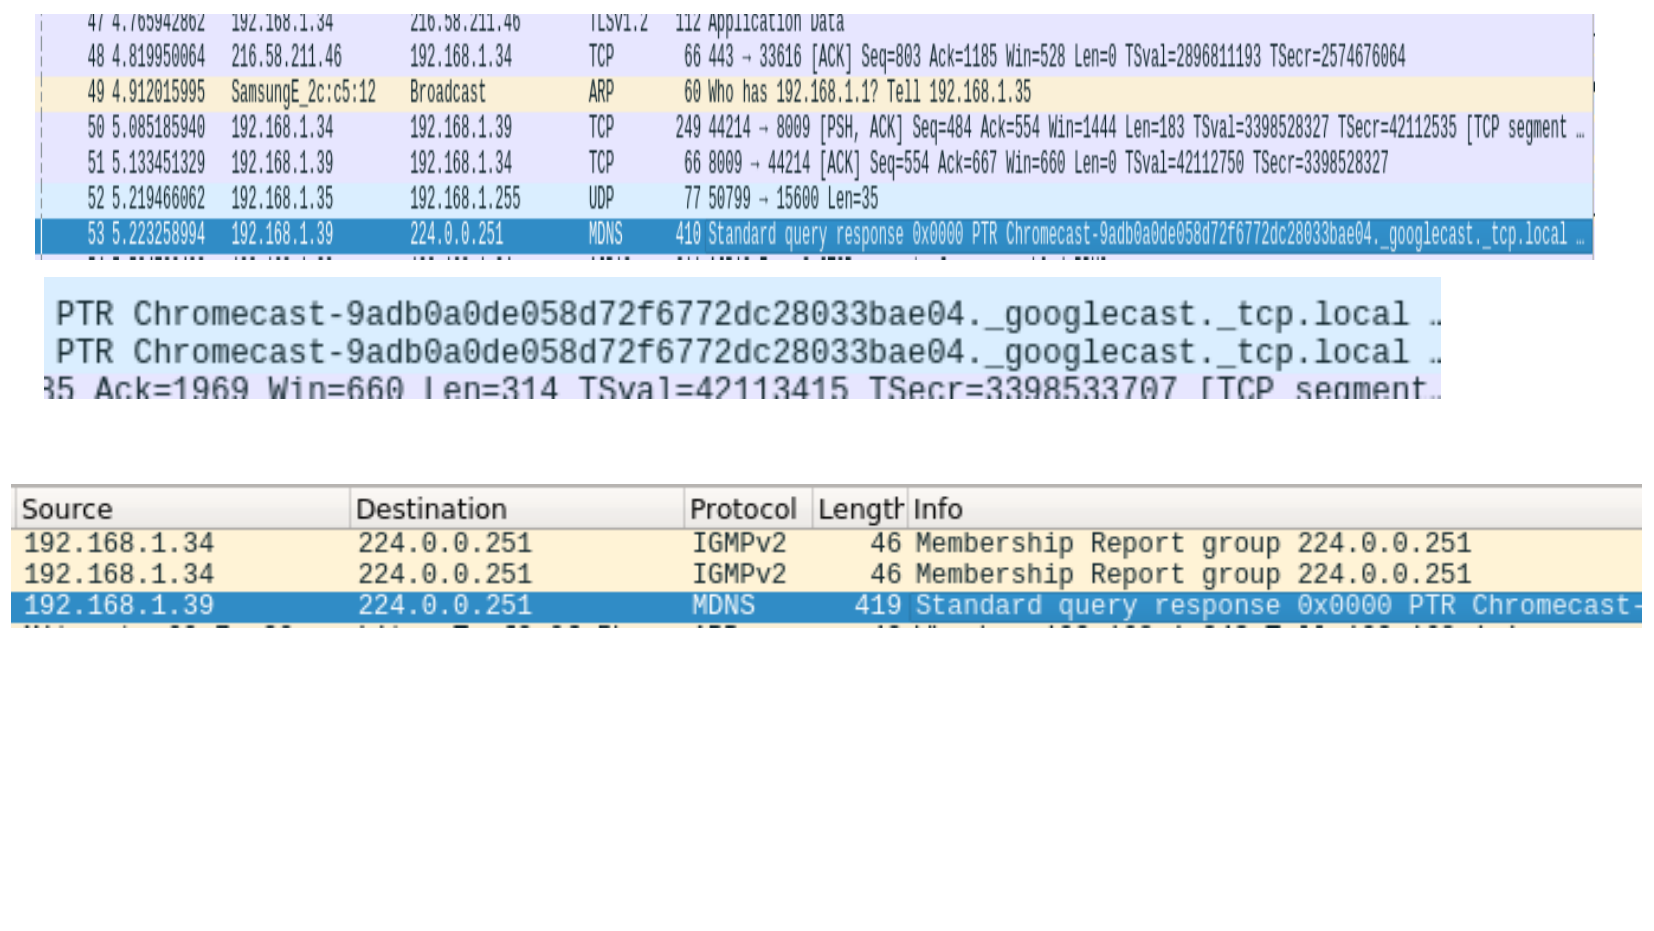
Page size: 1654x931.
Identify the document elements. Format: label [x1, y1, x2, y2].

picture [44, 277, 1441, 399]
picture [35, 14, 1595, 260]
picture [11, 484, 1642, 628]
